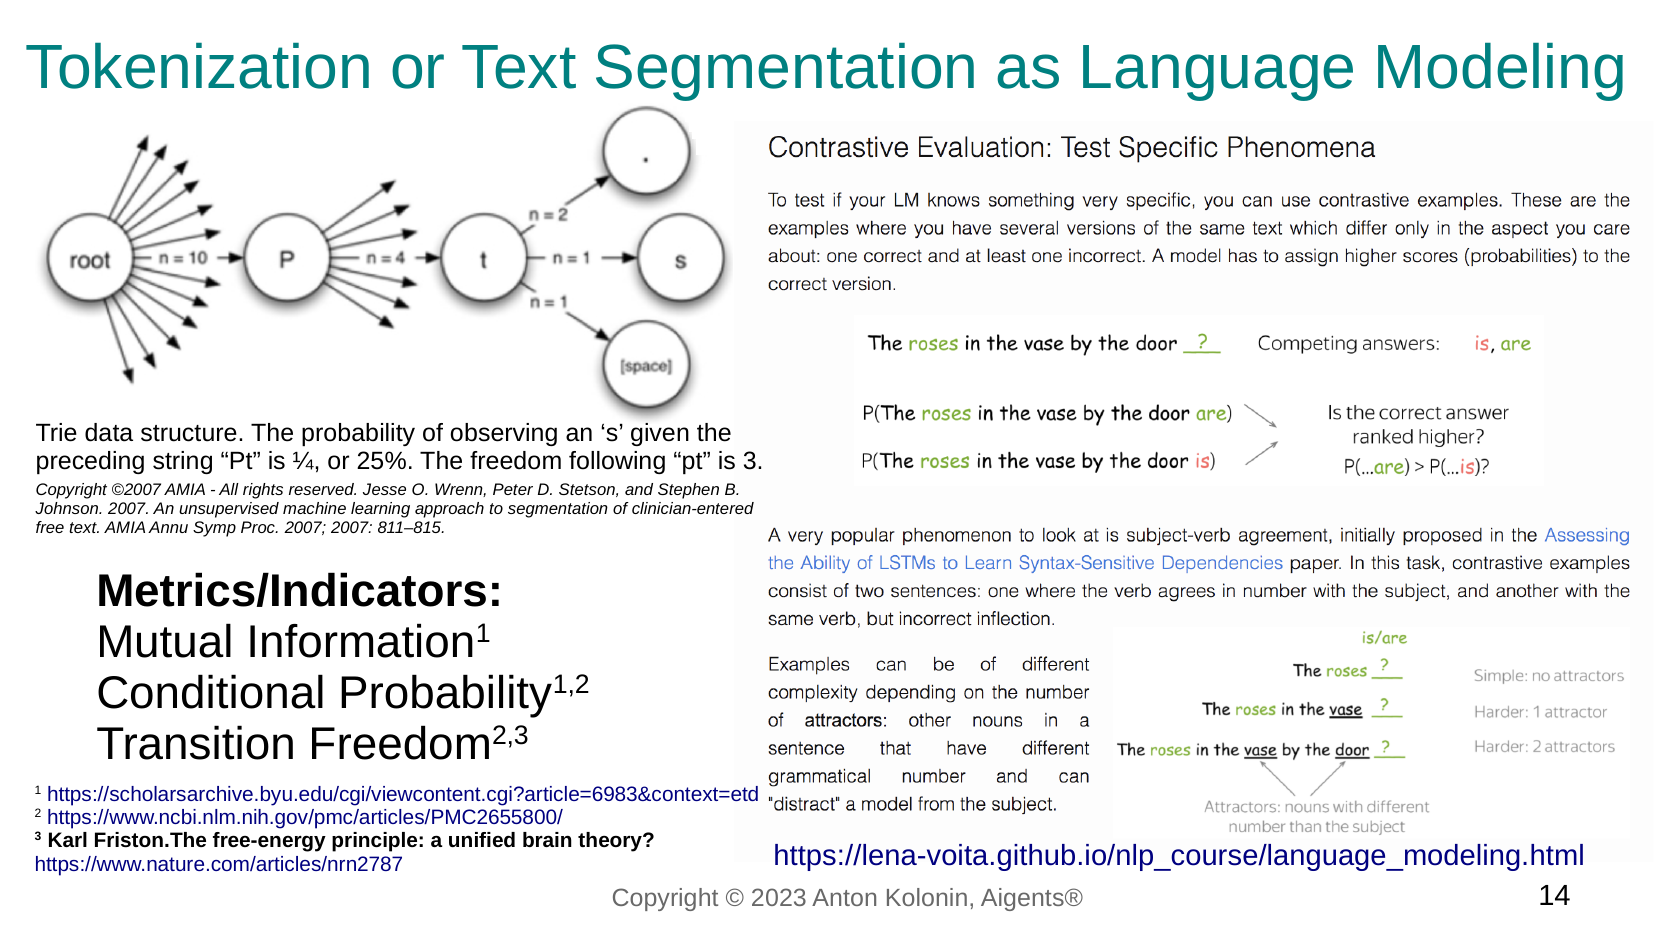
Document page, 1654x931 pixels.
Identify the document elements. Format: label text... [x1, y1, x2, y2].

text_box Tokenization or Text Segmentation as Language Modeling [0, 0, 1630, 135]
picture [734, 121, 1654, 862]
text_box Trie data structure. The probability of observing an ‘s’ given the preceding string “Pt” is ¼, or 25%. The freedom following “pt” is 3. Copyright ©2007 AMIA - All rights reserved. Jesse O. Wrenn, Peter D. Stetson, and Stephen B. Johnson. 2007. An unsupervised machine learning approach to segmentation of clinician-entered free text. AMIA Annu Symp Proc. 2007; 2007: 811–815. [20, 411, 790, 511]
text_box https://lena-voita.github.io/nlp_course/language_modeling.html [800, 831, 1601, 880]
text_box Metrics/Indicators: Mutual Information1 Conditional Probability1,2 Transition Freedom2,3 [81, 557, 605, 774]
text_box 1 https://scholarsarchive.byu.edu/cgi/viewcontent.cgi?article=6983&context=etd 2 https://www.ncbi.nlm.nih.gov/pmc/articles/PMC2655800/ 3 Karl Friston.The free-energy principle: a unified brain theory? https://www.nature.com/articles/nrn2787 [19, 774, 800, 886]
picture [35, 103, 733, 411]
